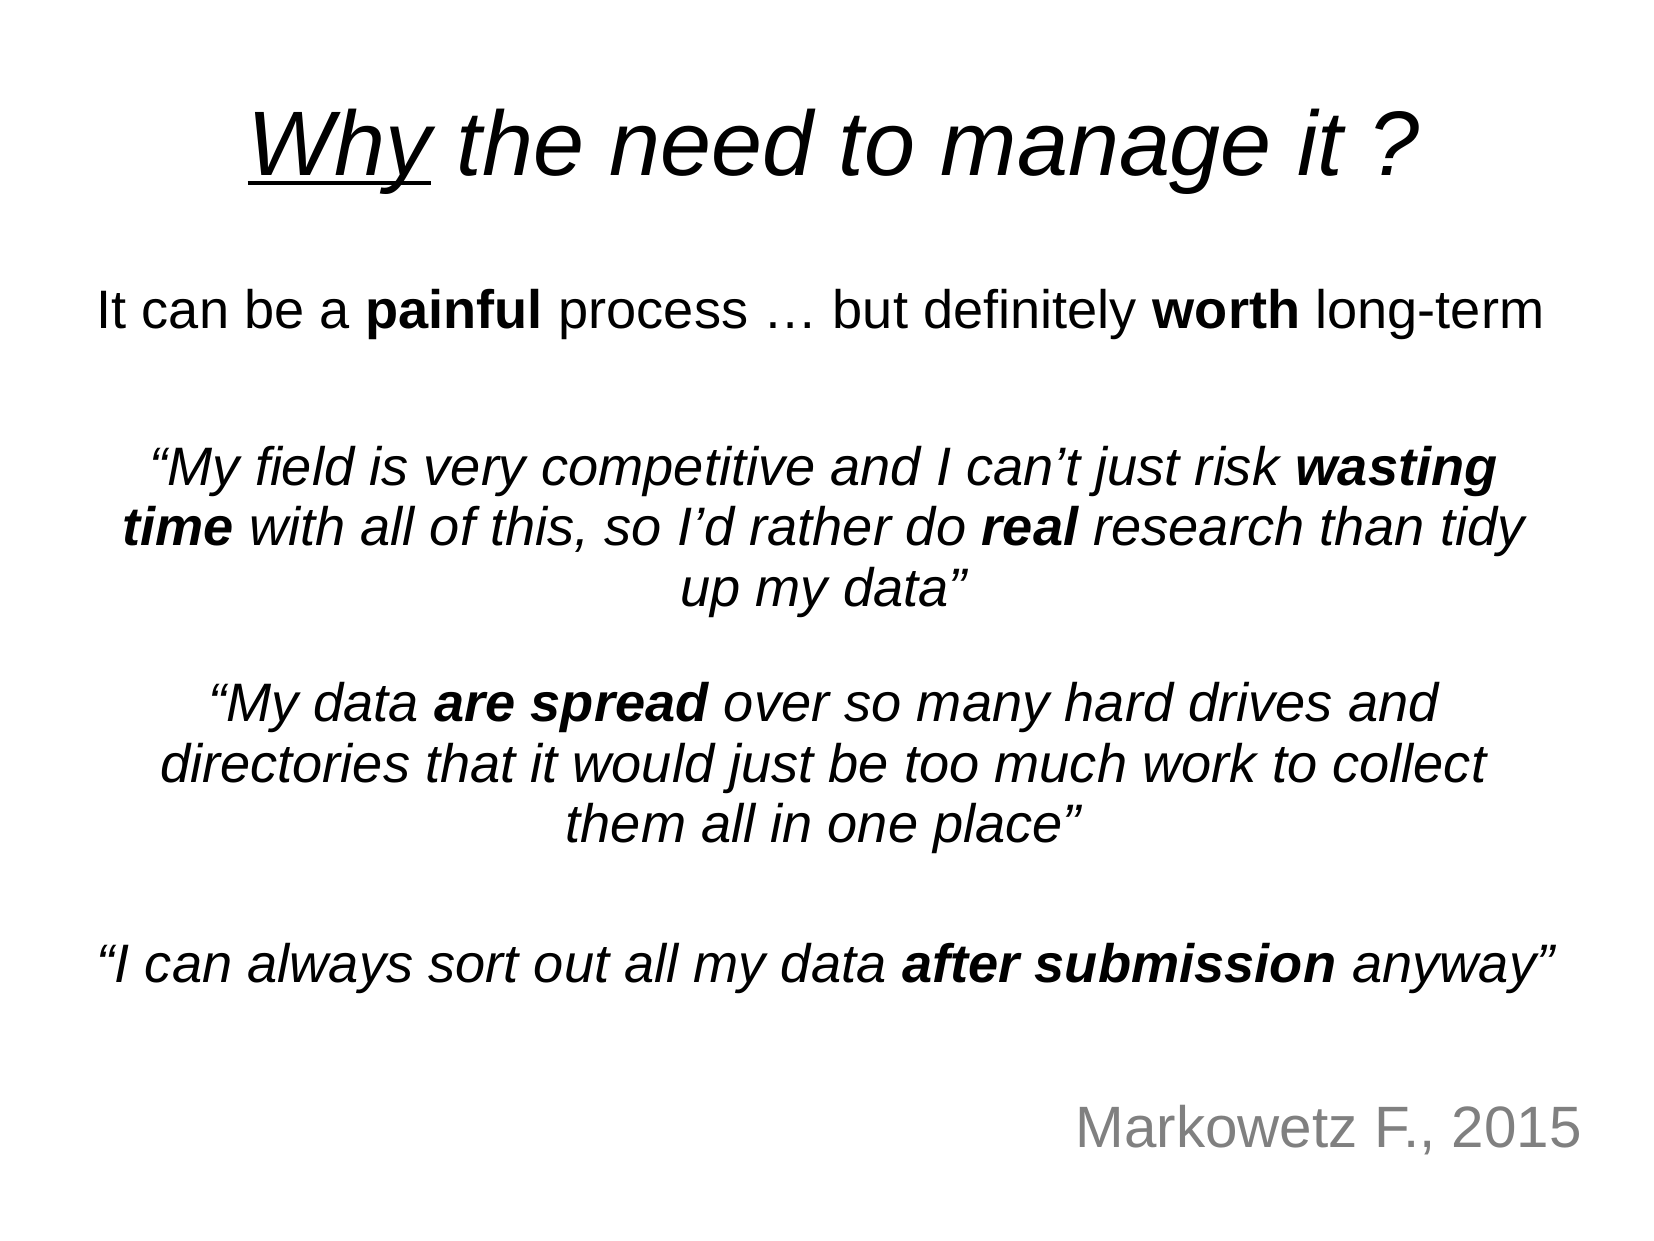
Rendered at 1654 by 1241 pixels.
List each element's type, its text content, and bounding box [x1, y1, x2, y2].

title Markowetz F., 2015 [1059, 1080, 1600, 1175]
text_box “My field is very competitive and I can’t just risk wasting time with all of this, so I’d rather do real research than tidy up my data” [96, 435, 1552, 619]
title It can be a painful process … but definitely worth long-term [96, 235, 1576, 385]
title Why the need to manage it ? [176, 41, 1492, 235]
text_box “I can always sort out all my data after submission anyway” [90, 903, 1561, 1025]
text_box “My data are spread over so many hard drives and directories that it would just be too much work to collect them all in one place” [141, 672, 1507, 855]
